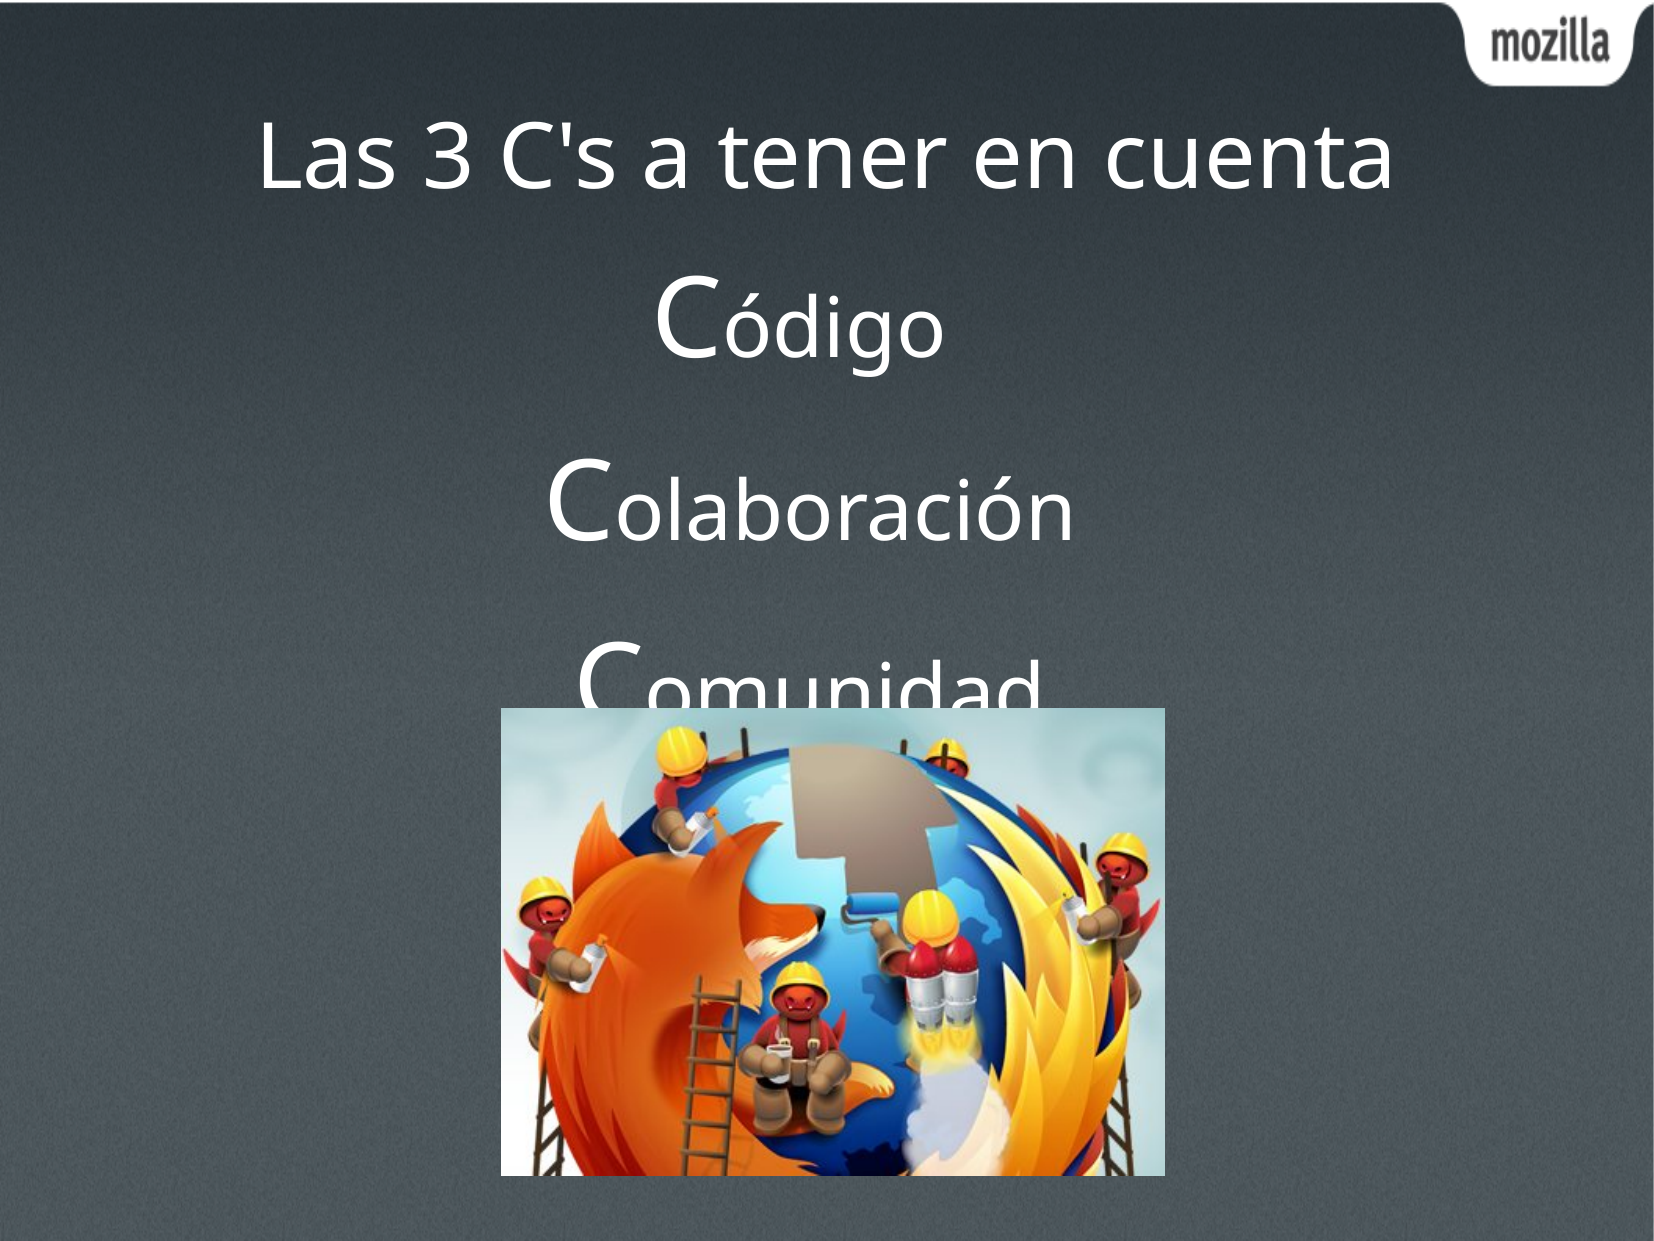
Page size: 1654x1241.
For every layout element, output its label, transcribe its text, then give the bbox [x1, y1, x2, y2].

list Código Colaboración Comunidad [82, 237, 1538, 957]
title Las 3 C's a tener en cuenta [82, 49, 1571, 257]
picture [0, 0, 1654, 1241]
